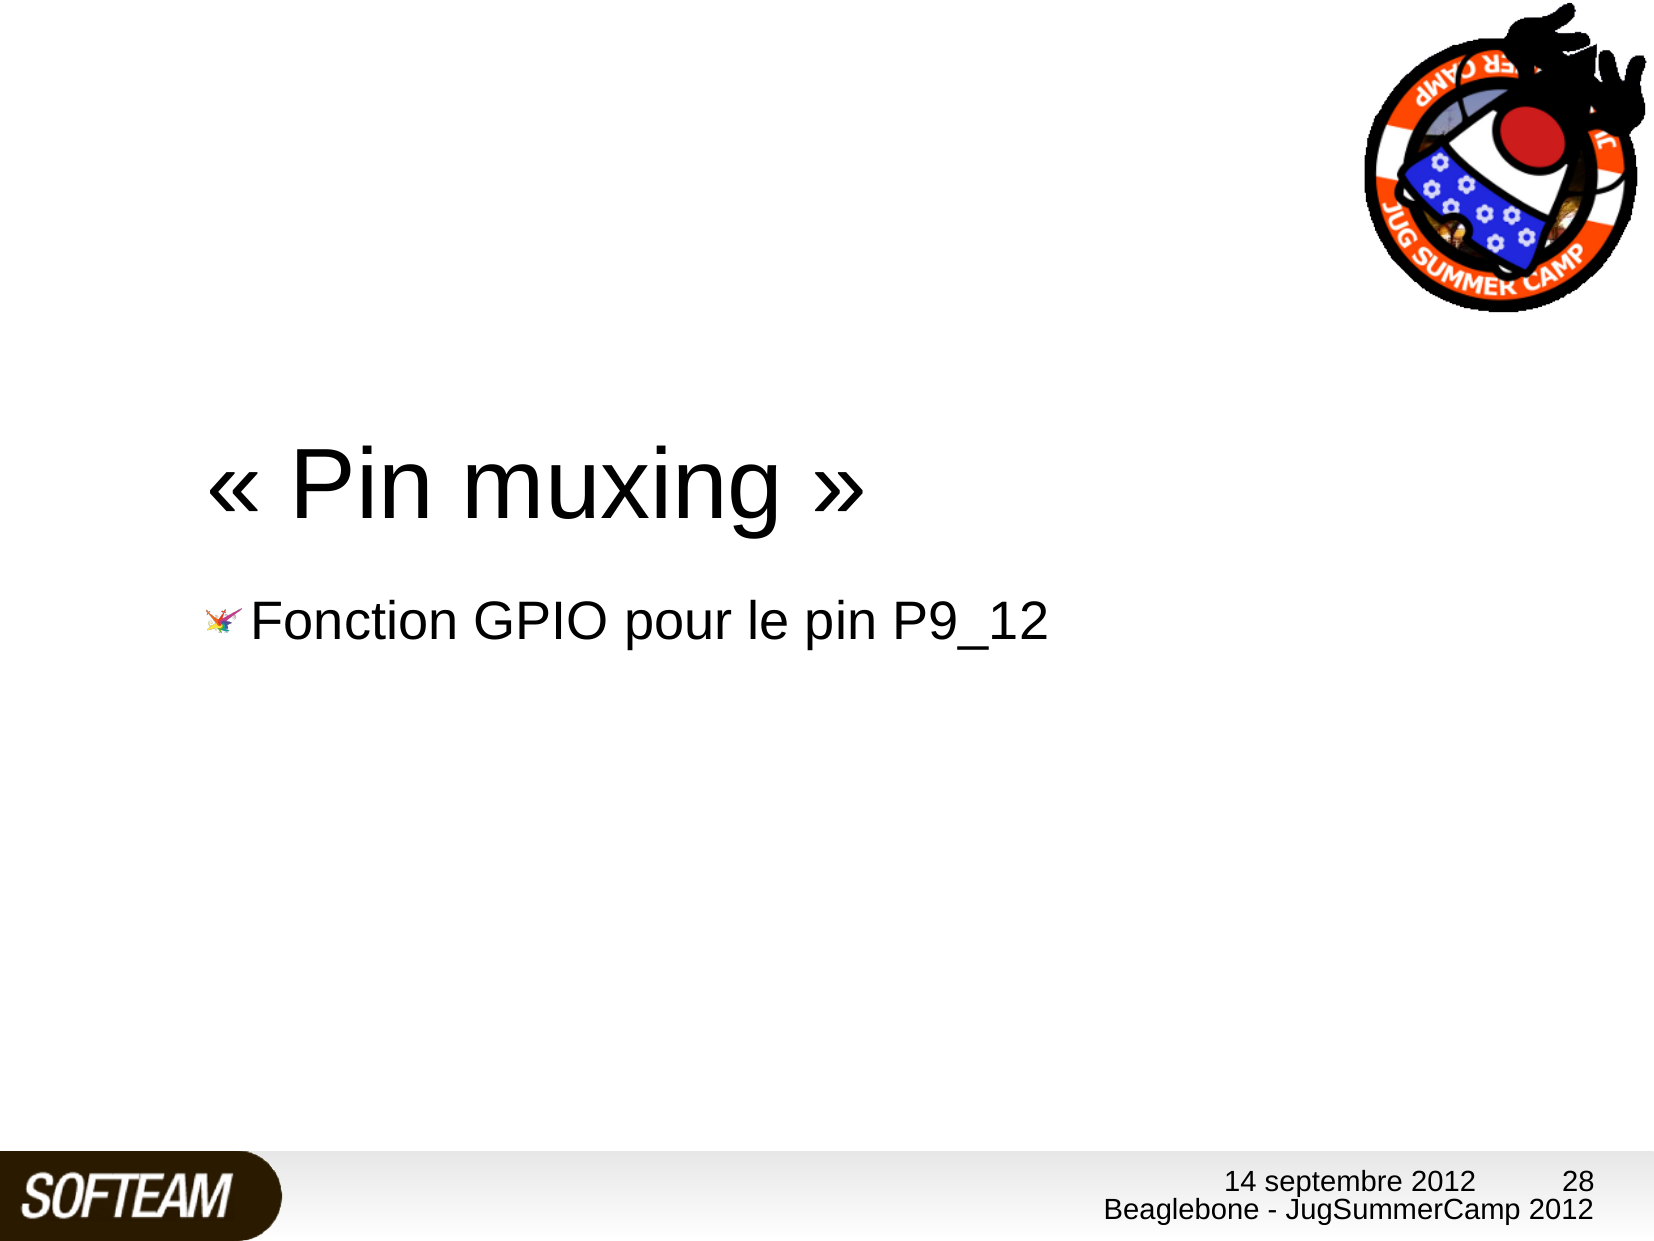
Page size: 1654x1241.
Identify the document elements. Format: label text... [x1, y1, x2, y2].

title « Pin muxing » [206, 395, 1477, 573]
picture [0, 1151, 206, 1241]
picture [1358, 0, 1654, 323]
list Fonction GPIO pour le pin P9_12 [206, 590, 1477, 1241]
